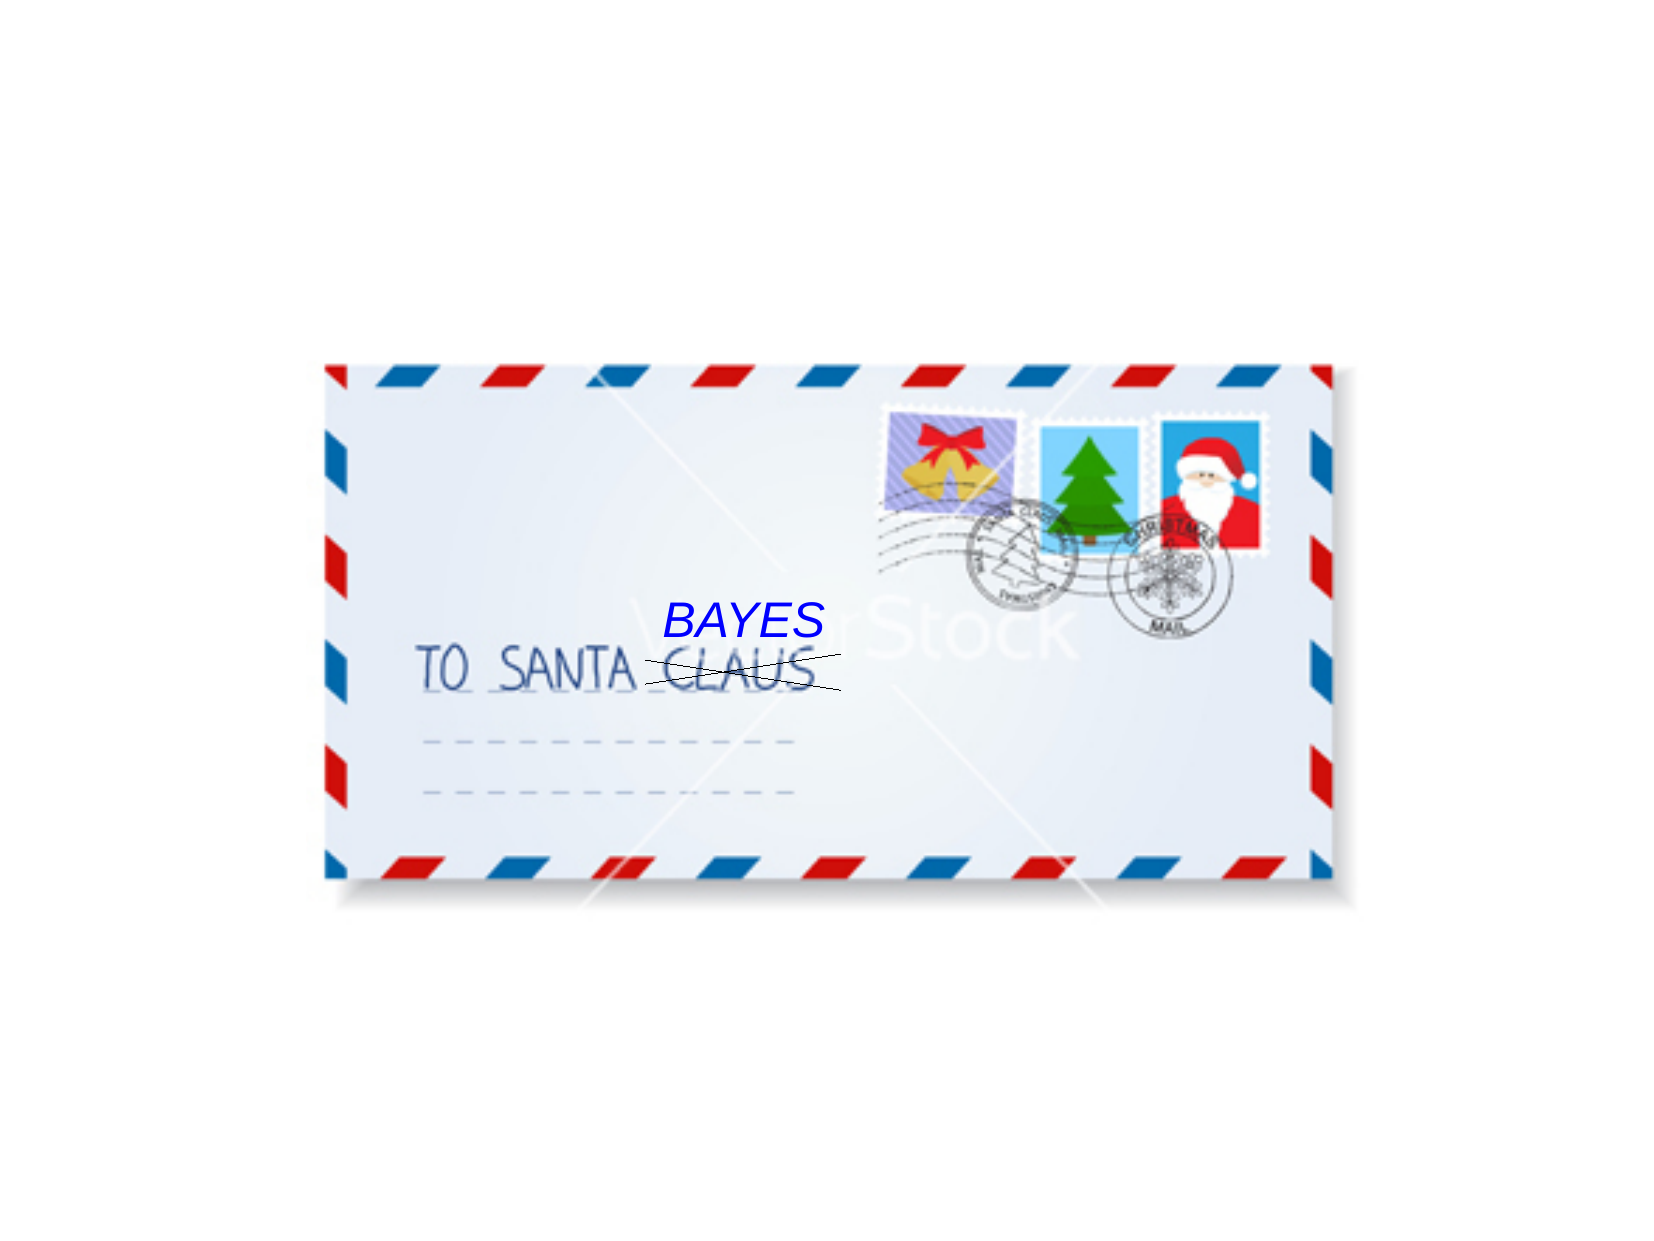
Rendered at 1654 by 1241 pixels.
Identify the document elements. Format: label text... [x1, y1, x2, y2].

picture [306, 70, 1375, 1194]
text_box BAYES [647, 585, 840, 657]
